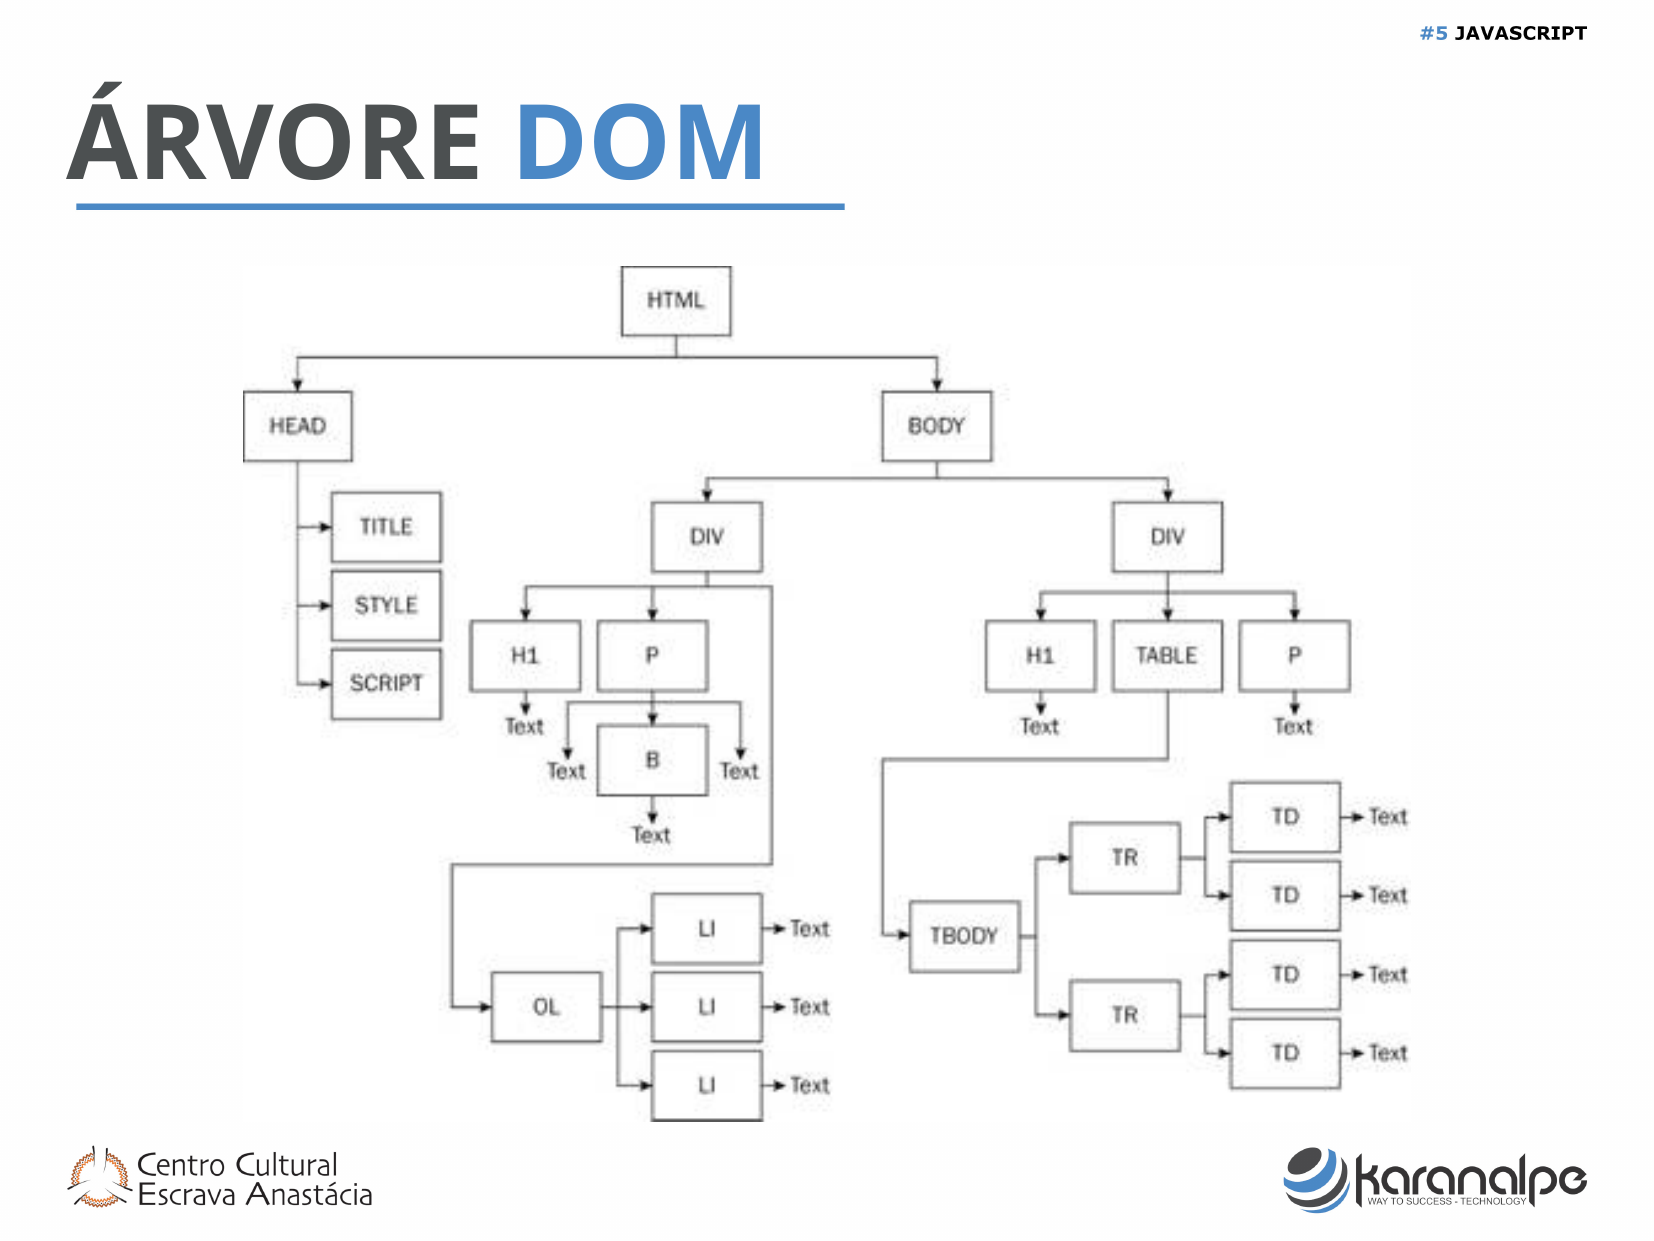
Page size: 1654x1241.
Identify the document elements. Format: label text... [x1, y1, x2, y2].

picture [0, 0, 1654, 1241]
title ÁRVORE DOM [66, 35, 1555, 243]
